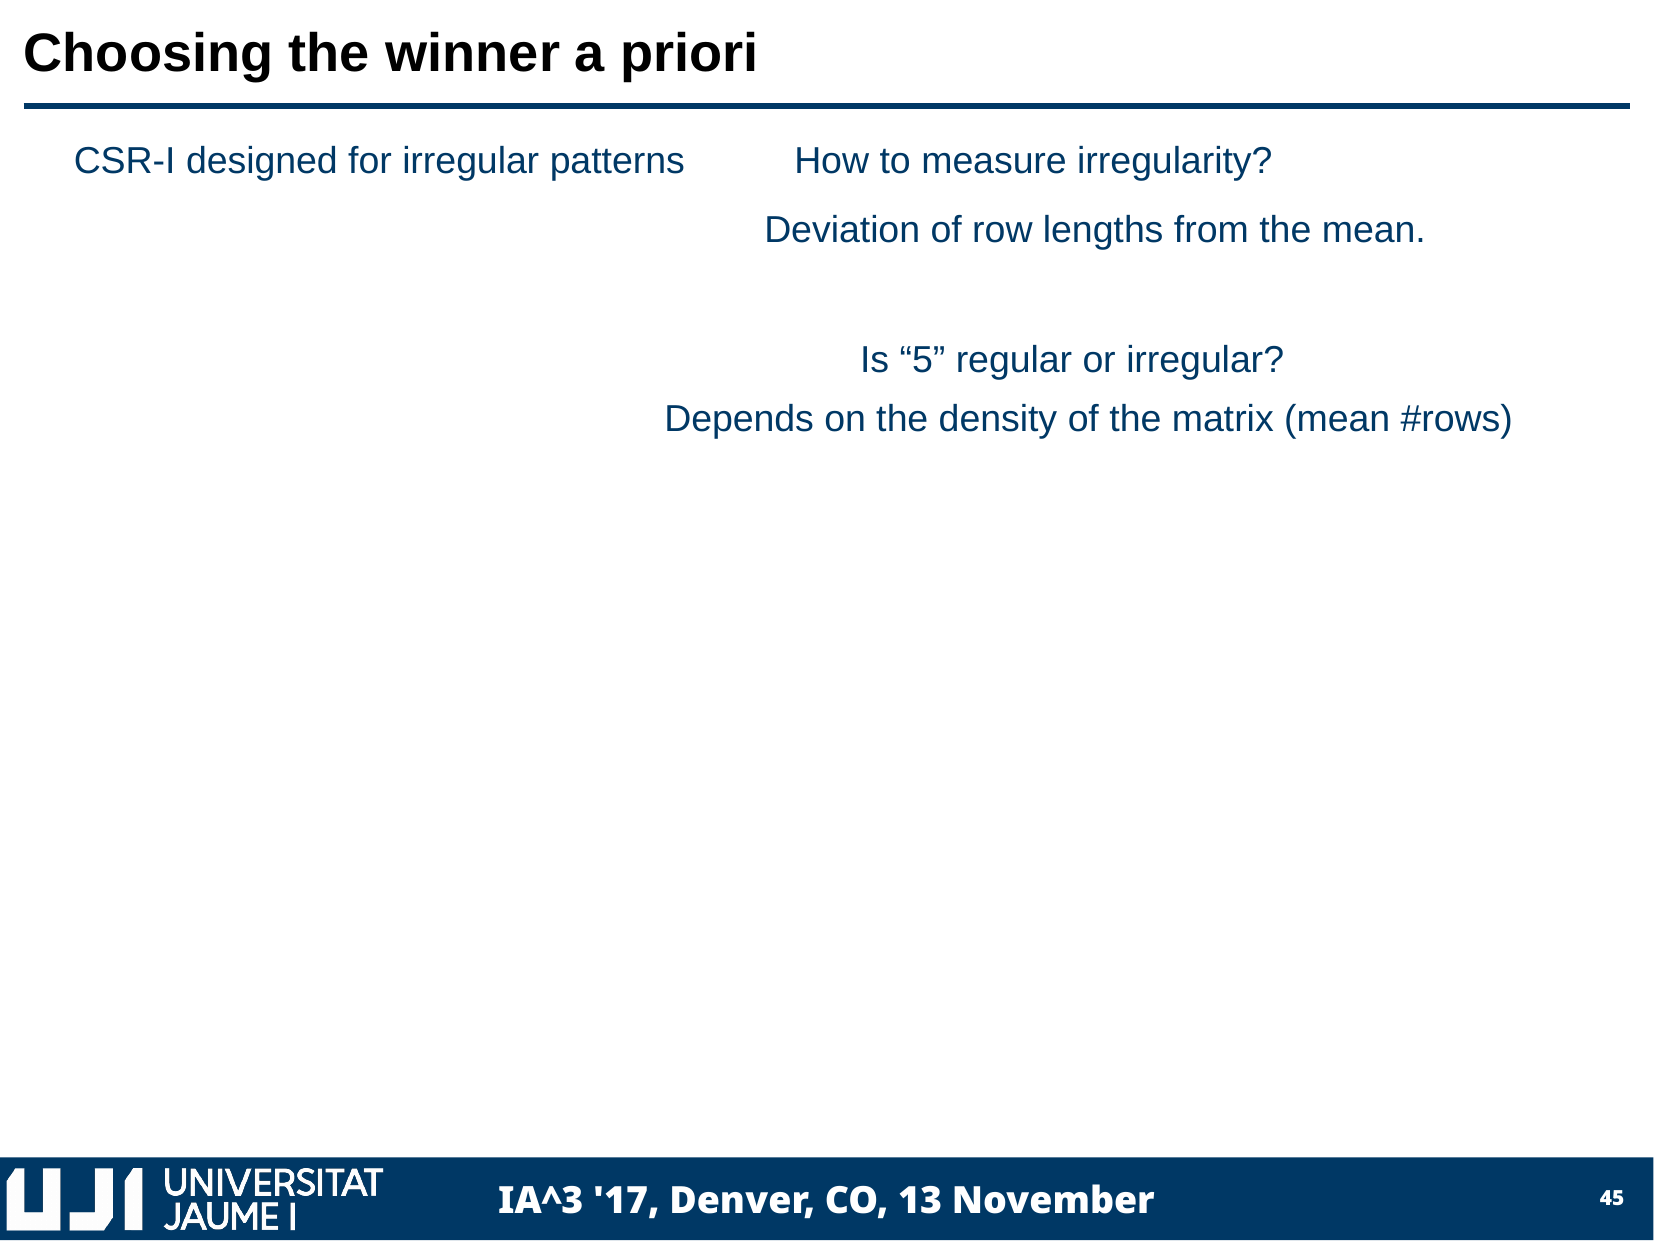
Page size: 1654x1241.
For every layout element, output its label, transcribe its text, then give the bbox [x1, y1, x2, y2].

title Choosing the winner a priori [23, 0, 1630, 107]
text_box Deviation of row lengths from the mean. [749, 200, 1441, 258]
text_box Is “5” regular or irregular? [845, 330, 1300, 388]
text_box Depends on the density of the matrix (mean #rows) [649, 389, 1529, 447]
text_box How to measure irregularity? [779, 132, 1288, 190]
picture [0, 1158, 390, 1241]
text_box CSR-I designed for irregular patterns [59, 132, 701, 190]
